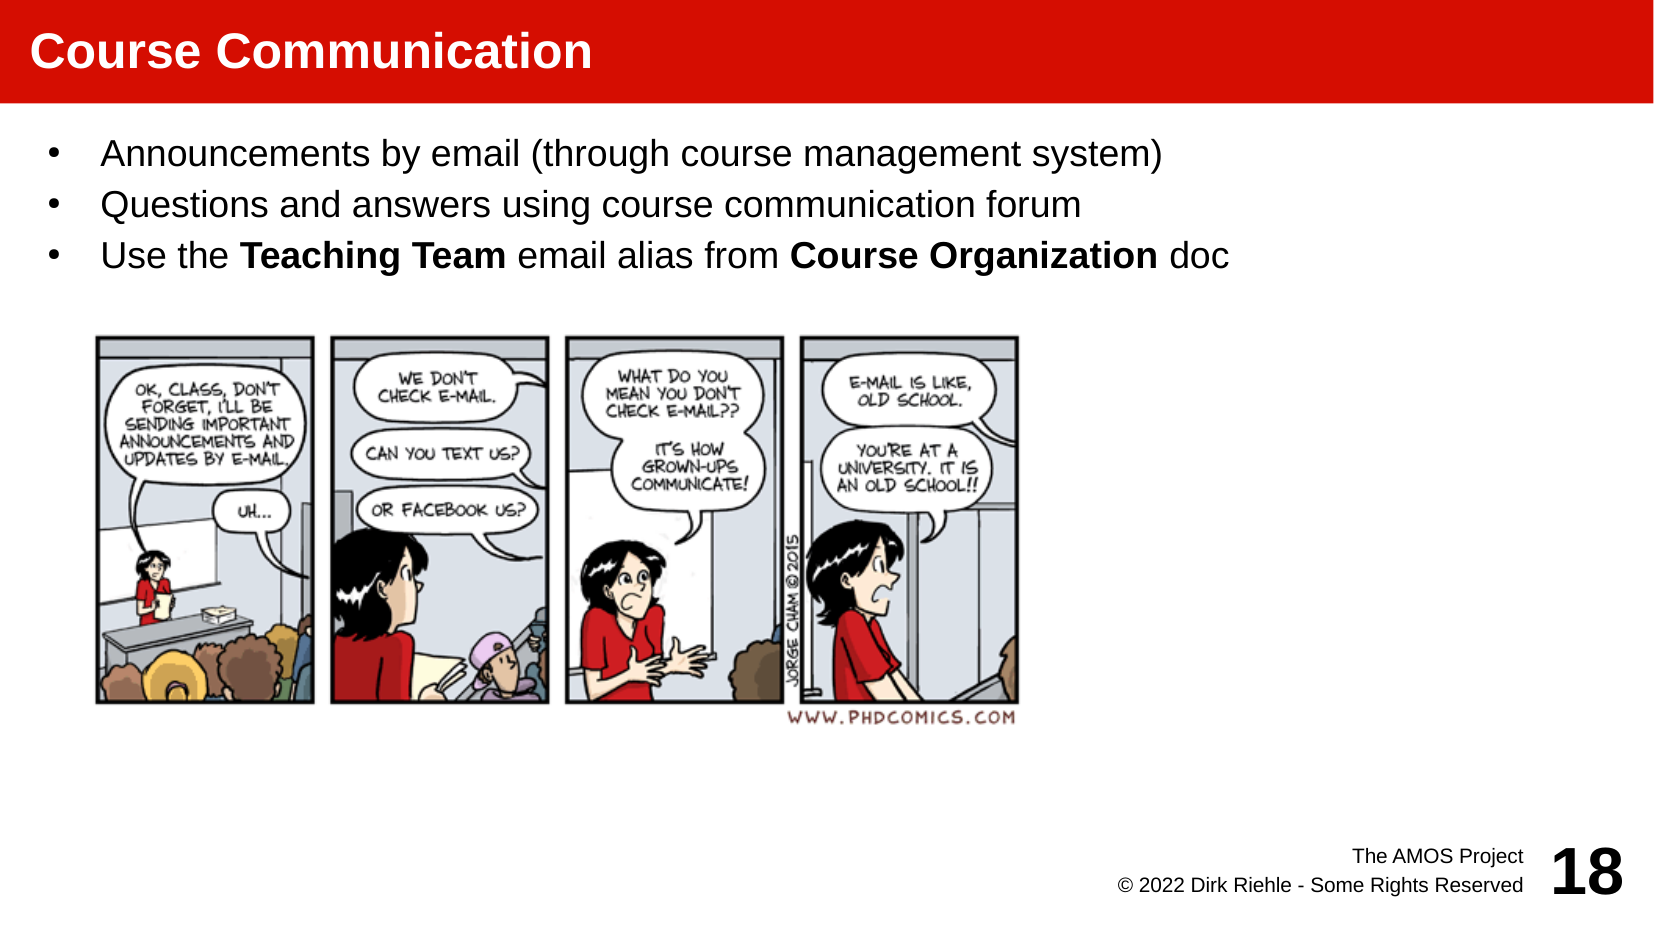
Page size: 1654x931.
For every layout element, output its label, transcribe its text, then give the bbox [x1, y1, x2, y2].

picture [88, 324, 1027, 731]
list Announcements by email (through course management system) Questions and answers using course communication forum Use the Teaching Team email alias from Course Organization doc [29, 132, 1625, 813]
title Course Communication [0, 0, 1654, 104]
